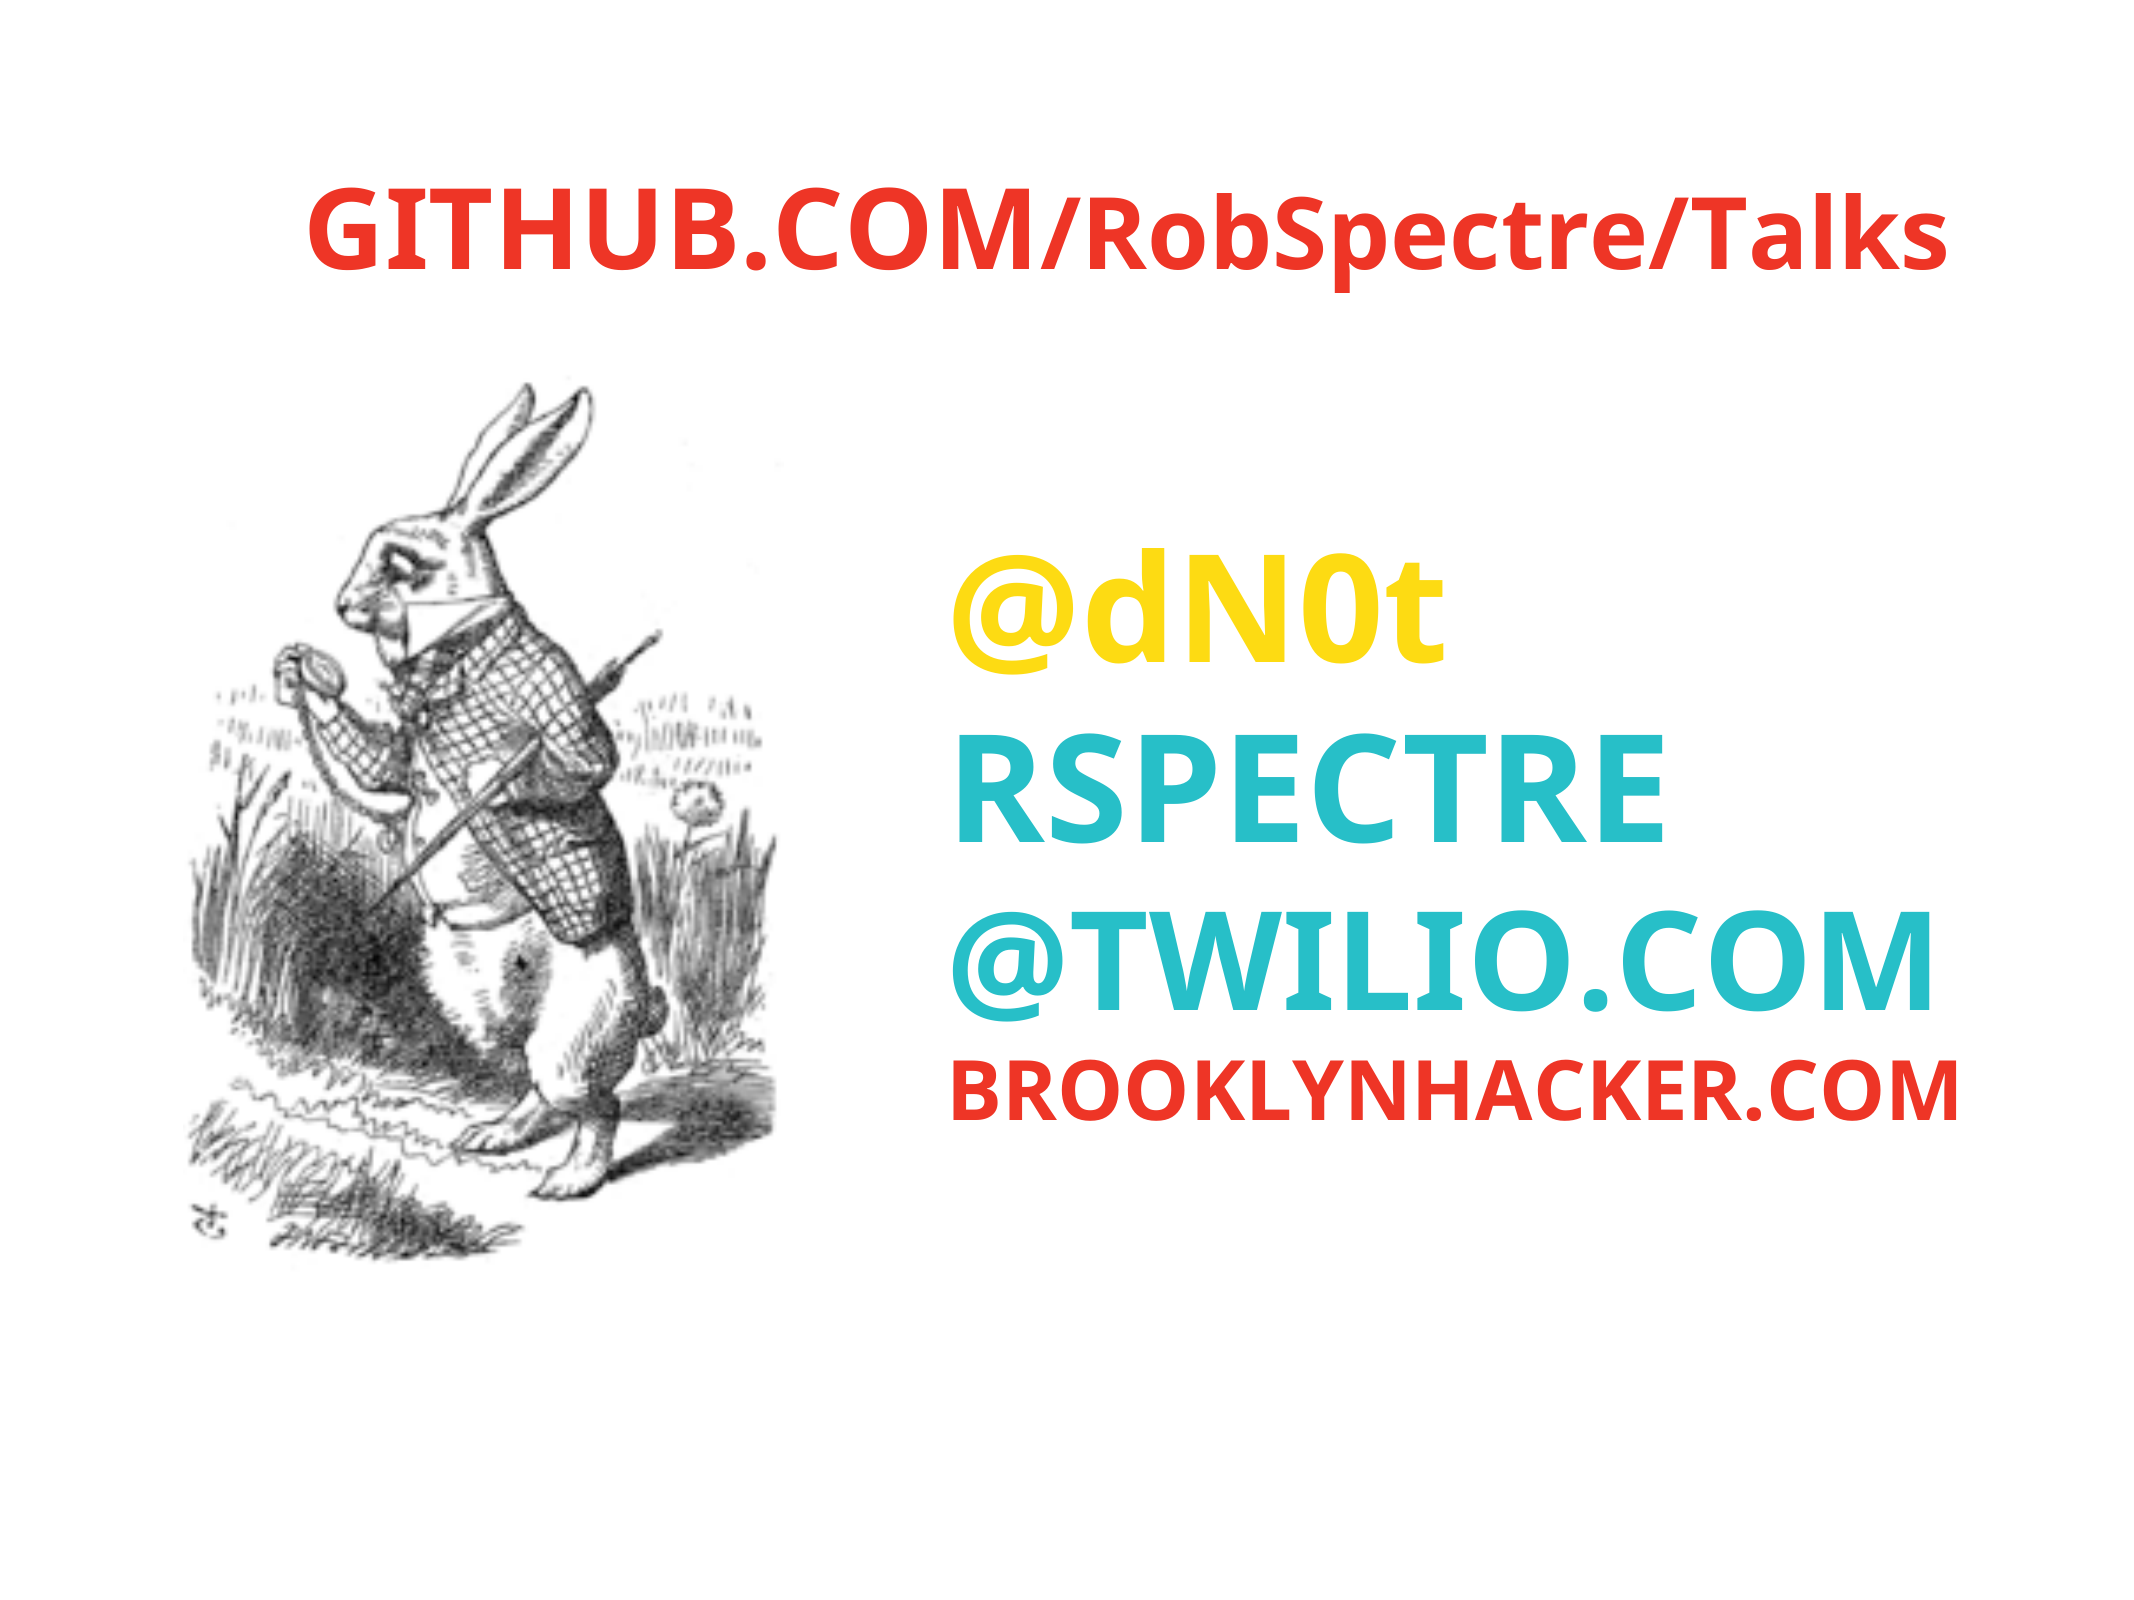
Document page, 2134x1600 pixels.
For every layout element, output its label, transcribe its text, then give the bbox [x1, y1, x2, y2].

text_box GITHUB.COM/RobSpectre/Talks [112, 149, 2134, 338]
picture [183, 374, 784, 1276]
text_box @dN0t RSPECTRE @TWILIO.COM BROOKLYNHACKER.COM [937, 512, 2134, 1163]
